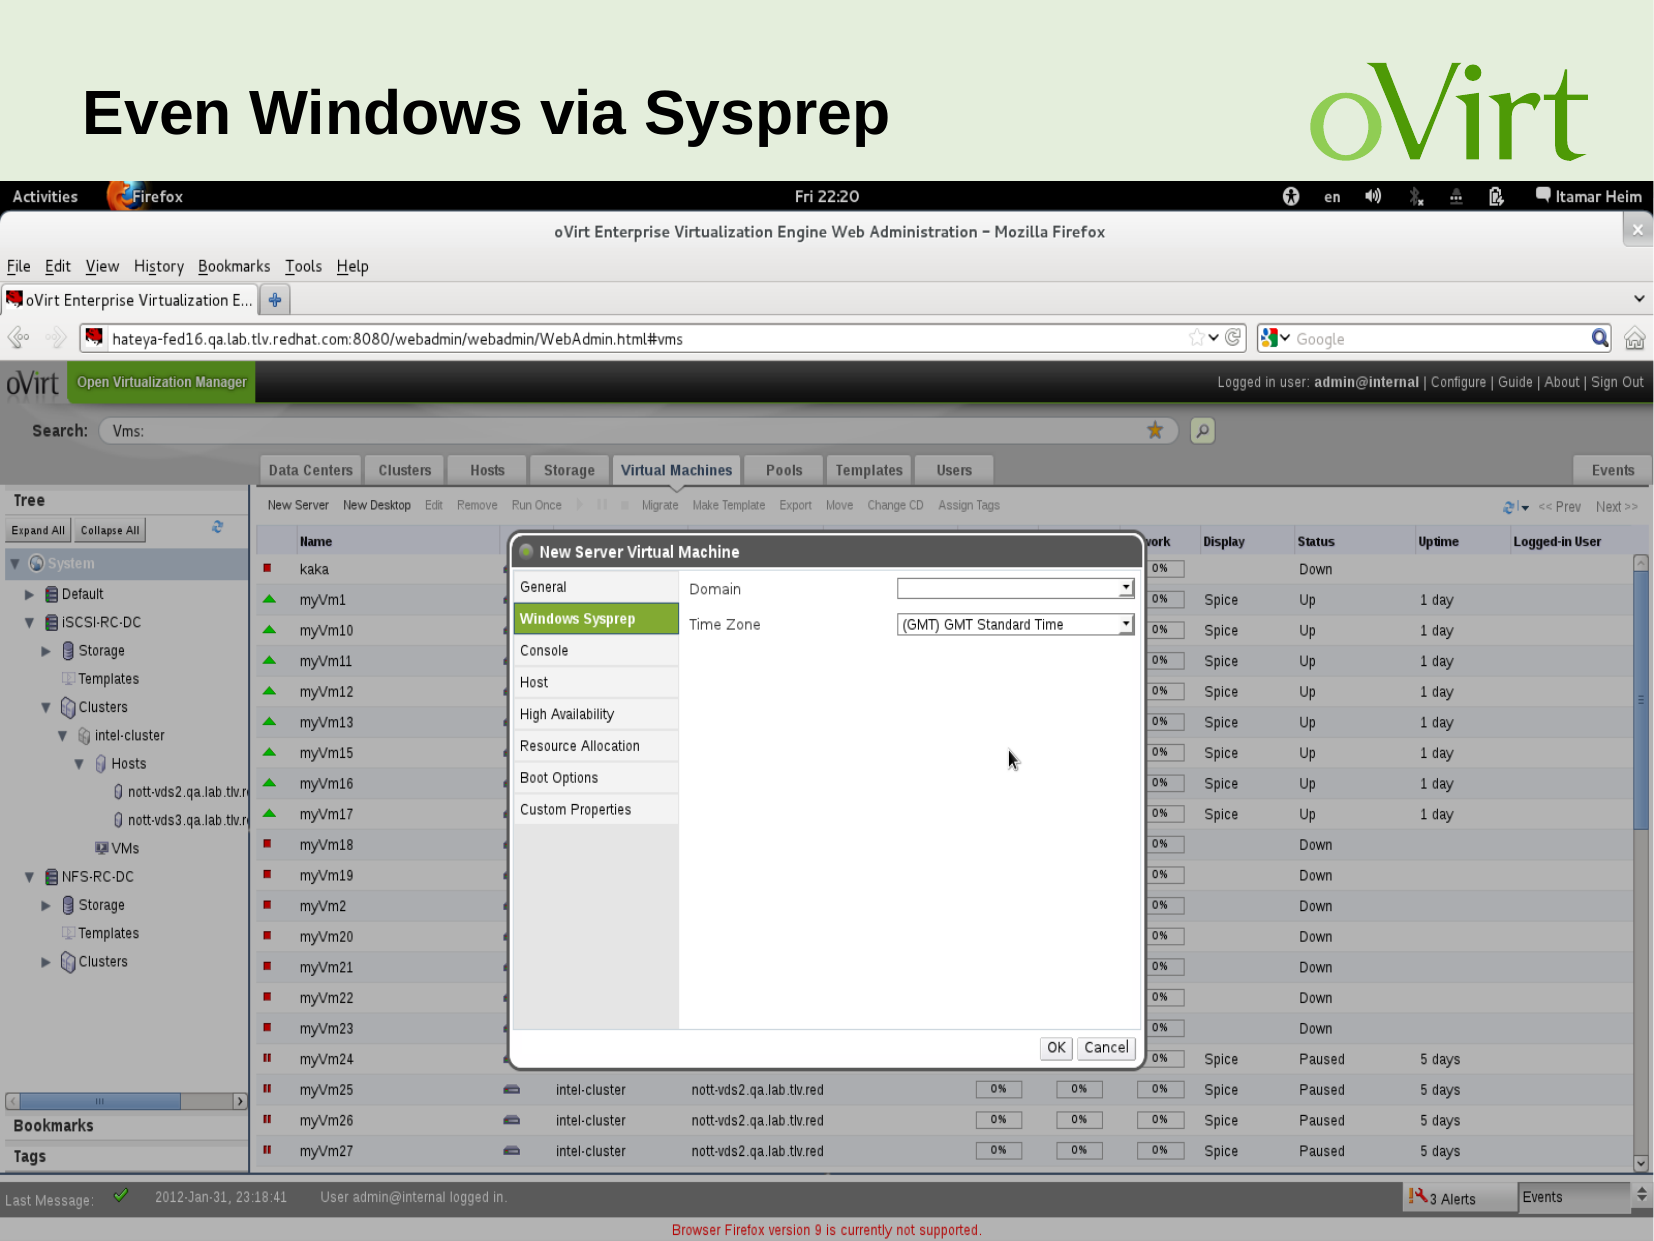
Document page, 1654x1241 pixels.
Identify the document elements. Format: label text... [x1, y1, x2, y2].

picture [0, 181, 1654, 1241]
title Even Windows via Sysprep [82, 37, 1571, 181]
